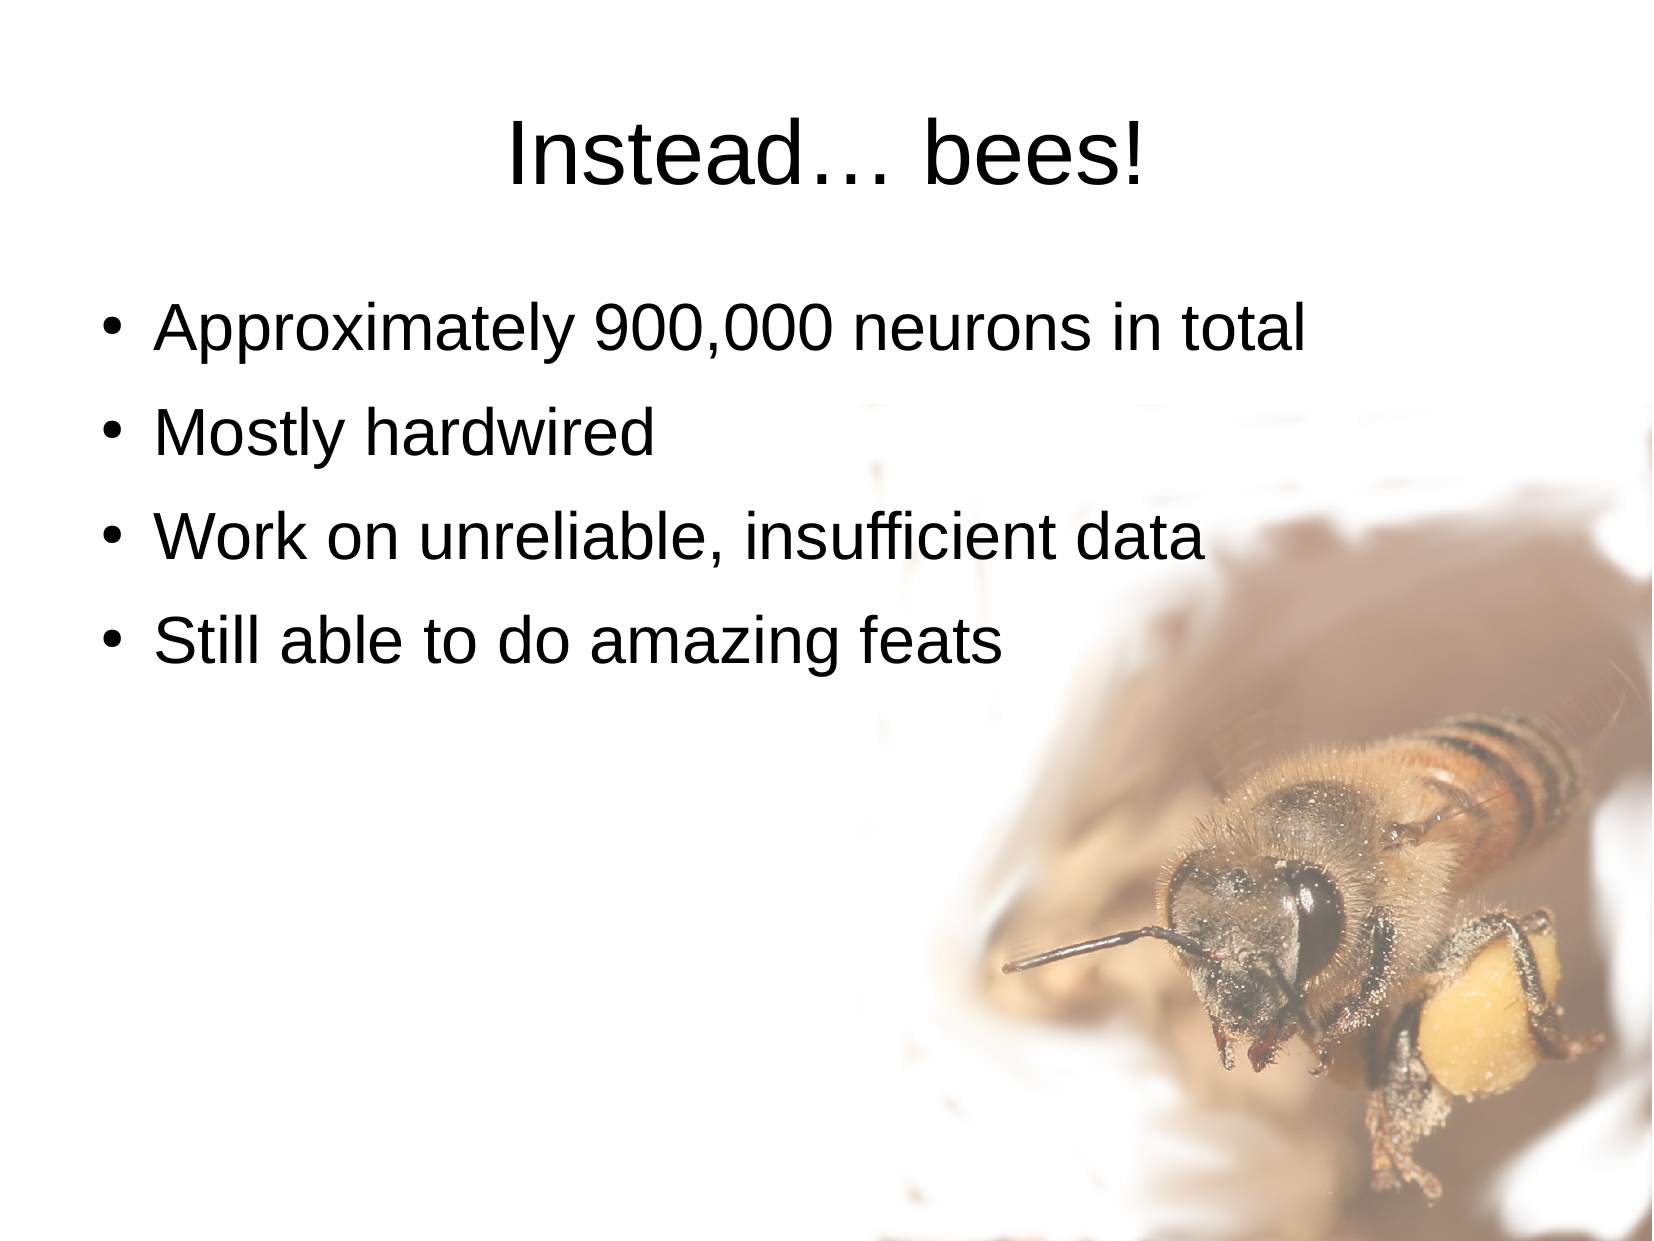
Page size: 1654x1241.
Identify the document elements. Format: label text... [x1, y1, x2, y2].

picture [839, 404, 1652, 1241]
title Instead… bees! [82, 49, 1571, 257]
list Approximately 900,000 neurons in total Mostly hardwired Work on unreliable, insufficient data Still able to do amazing feats [82, 290, 1571, 1010]
